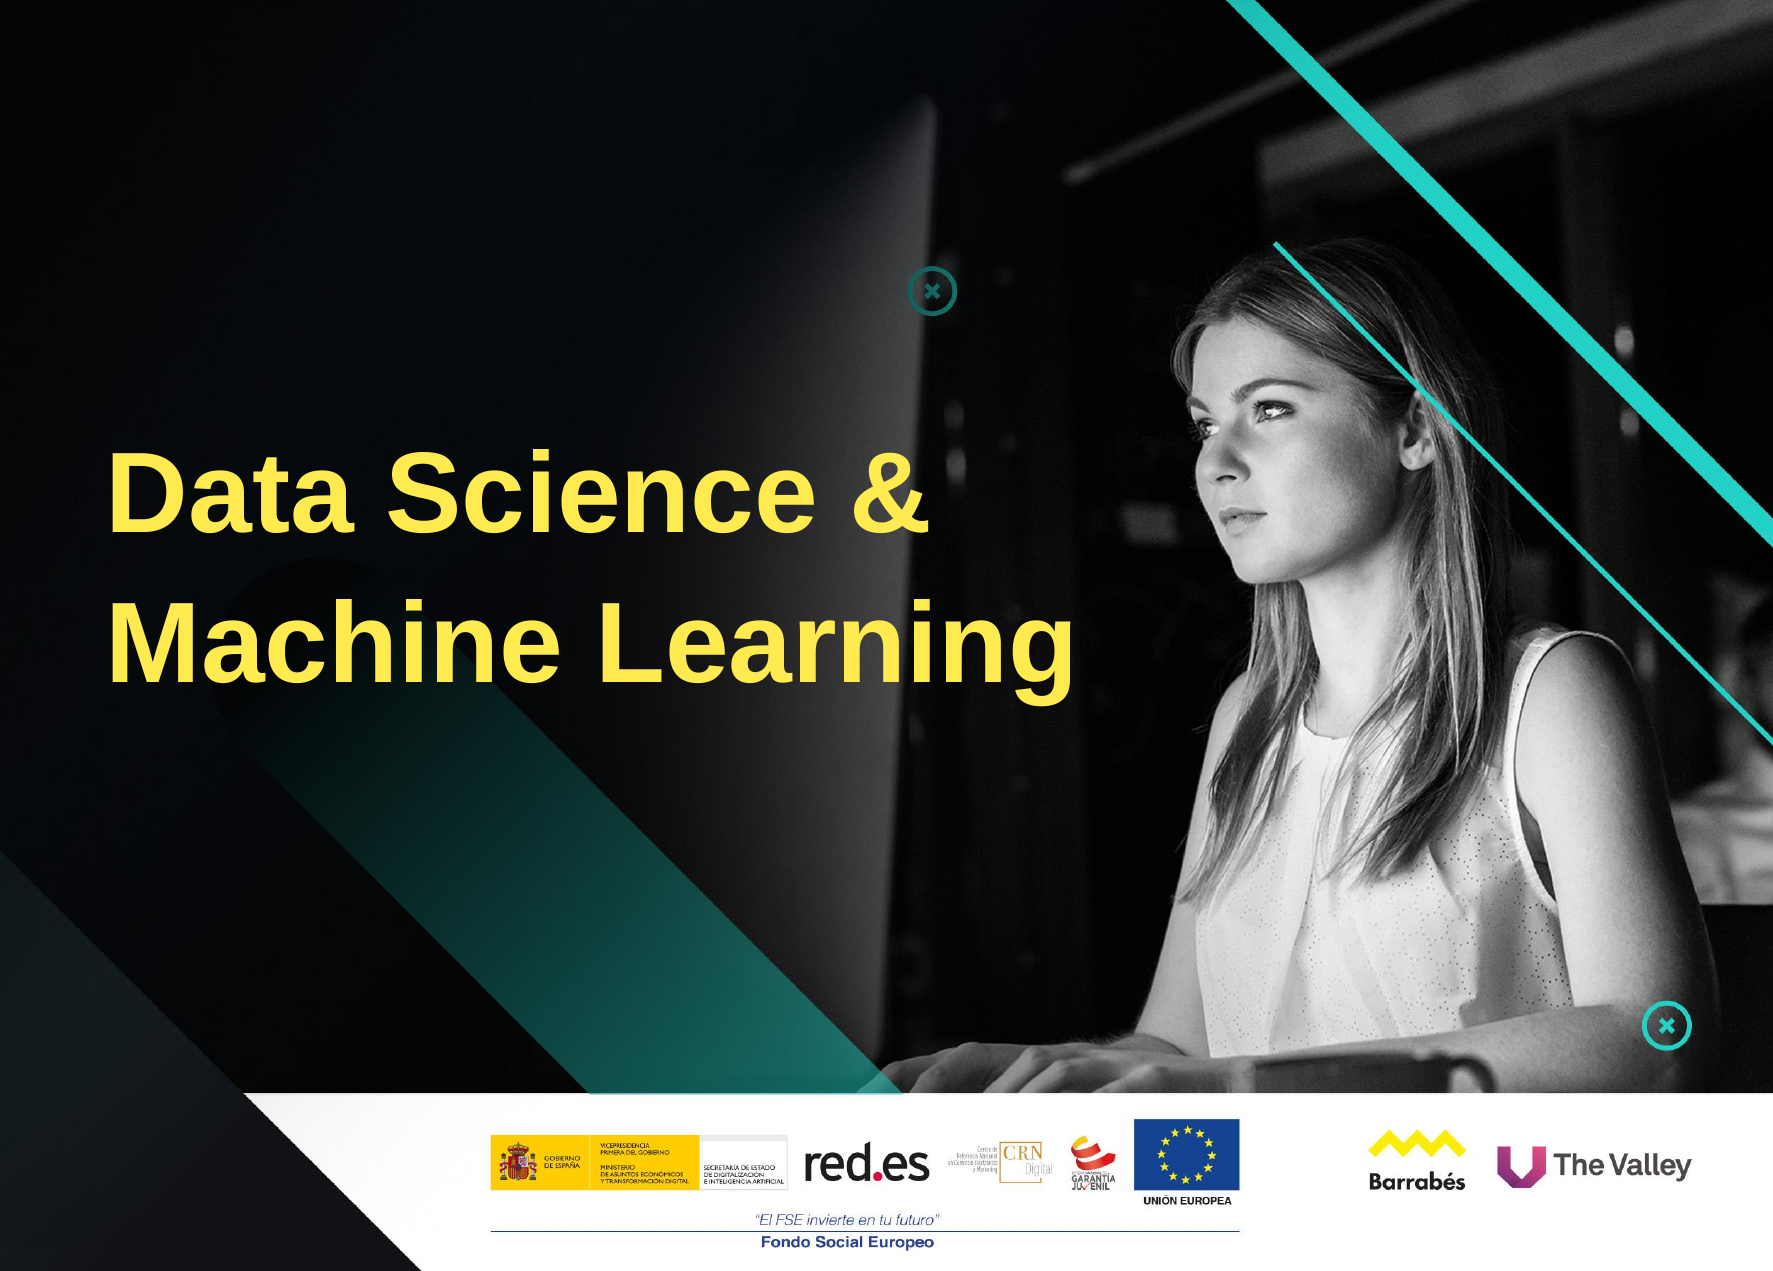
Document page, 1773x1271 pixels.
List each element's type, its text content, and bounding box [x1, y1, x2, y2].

list Data Science & Machine Learning [90, 397, 1137, 667]
picture [0, 0, 1773, 1271]
